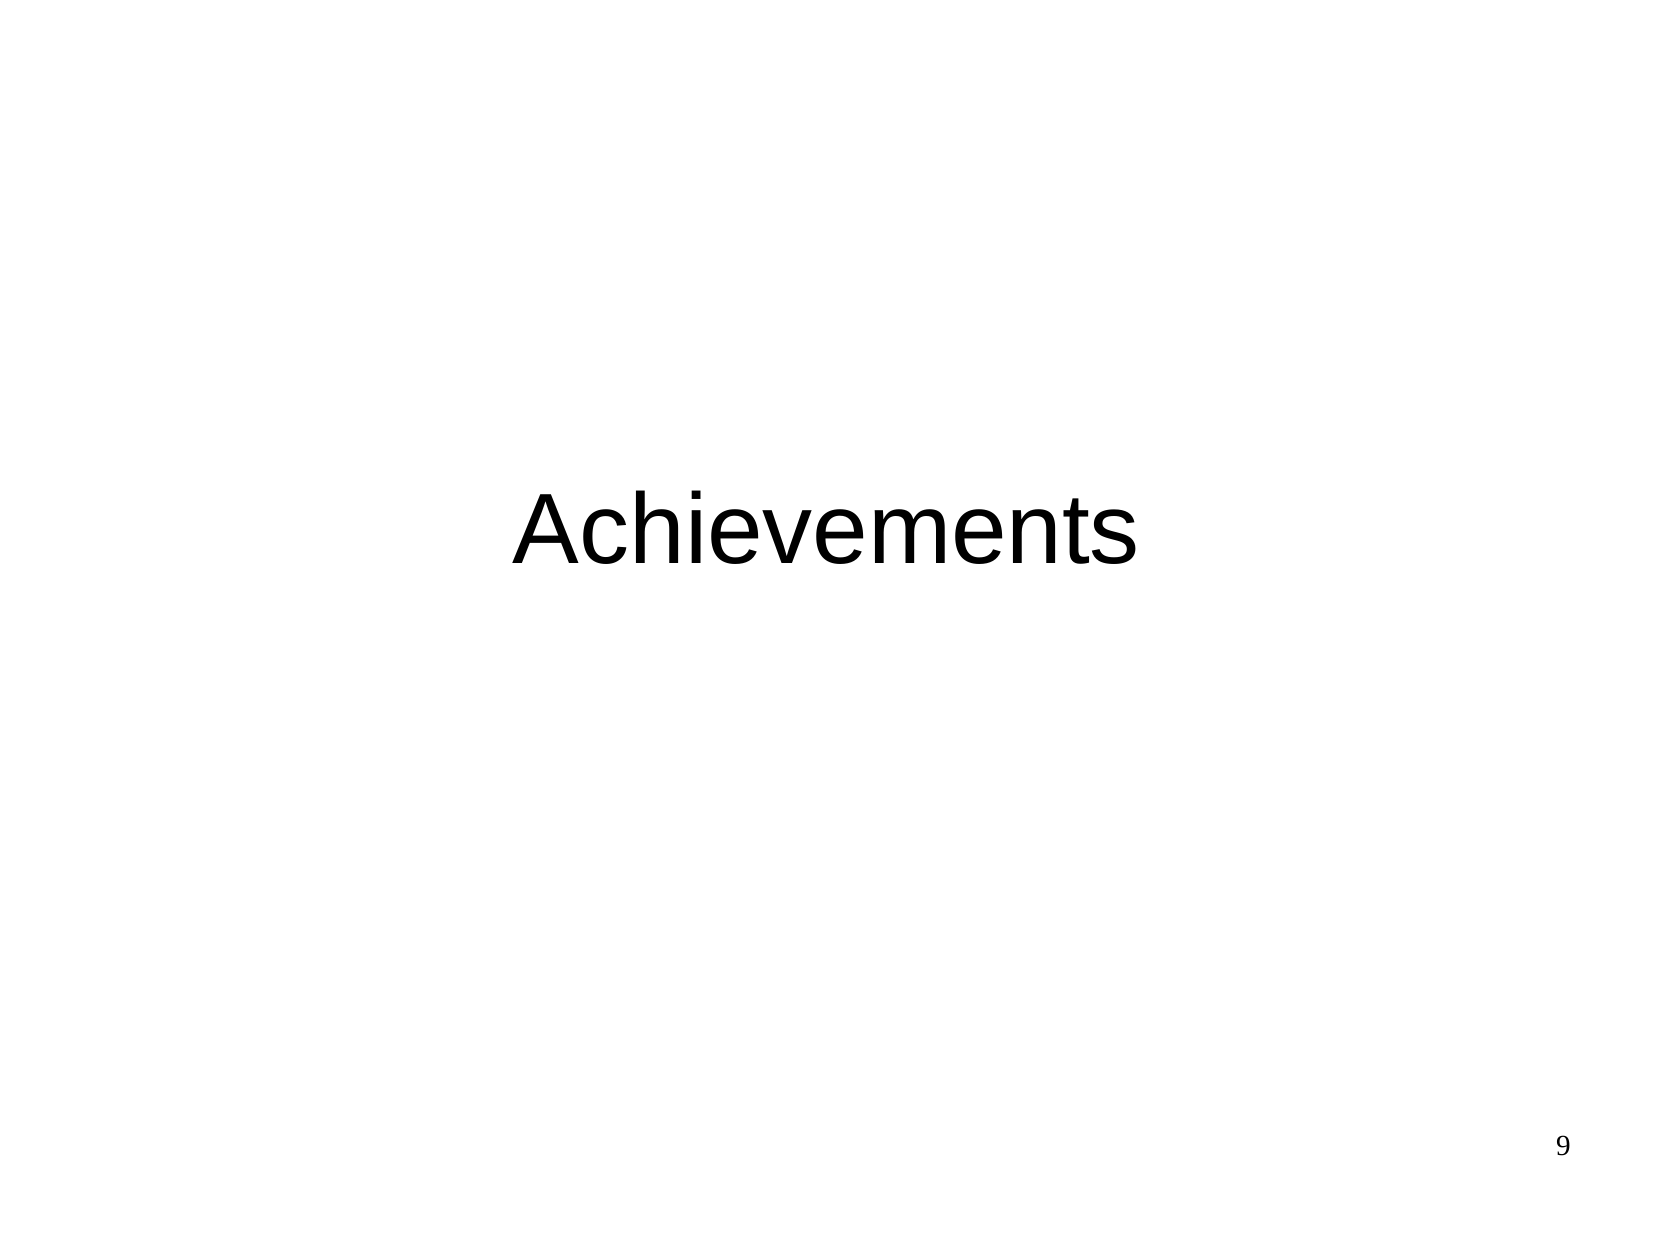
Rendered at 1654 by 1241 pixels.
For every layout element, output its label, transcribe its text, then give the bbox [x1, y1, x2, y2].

subtitle Achievements [82, 49, 1571, 1010]
